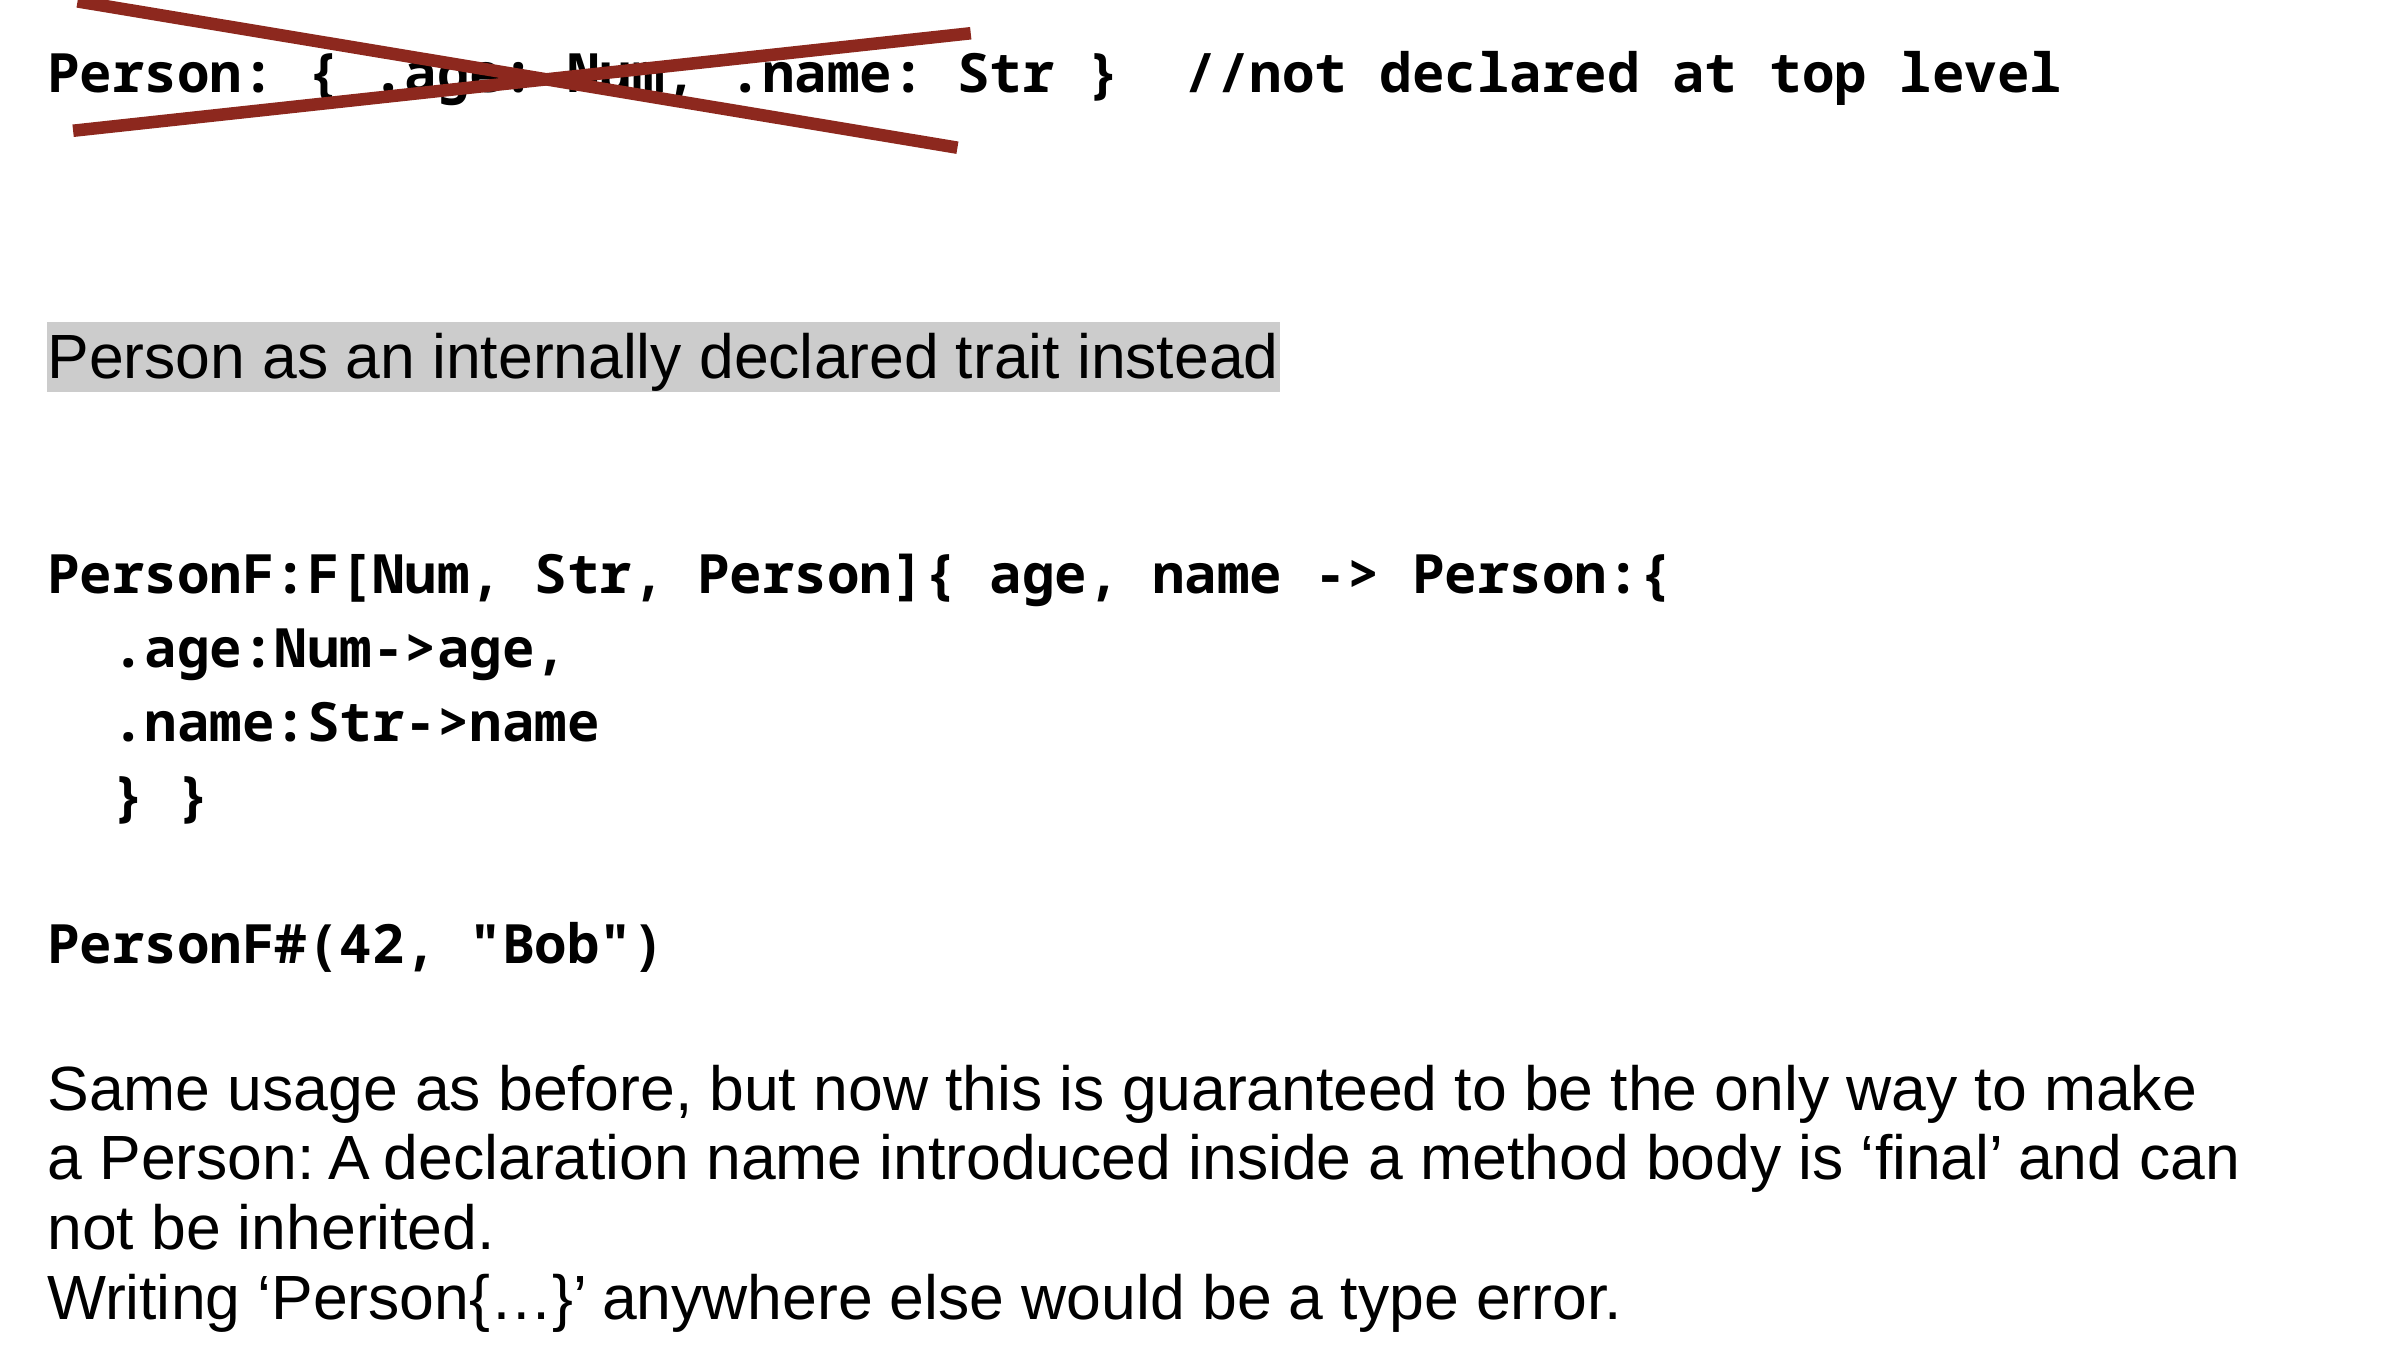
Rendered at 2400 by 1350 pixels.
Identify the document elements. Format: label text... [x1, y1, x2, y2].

text_box Person: { .age: Num, .name: Str } //not declared at top level Person as an internally declared trait instead PersonF:F[Num, Str, Person]{ age, name -> Person:{ .age:Num->age, .name:Str->name } } PersonF#(42, "Bob") Same usage as before, but now this is guaranteed to be the only way to make a Person: A declaration name introduced inside a method body is ‘final’ and can not be inherited. Writing ‘Person{…}’ anywhere else would be a type error. [32, 27, 2358, 1350]
text_box Person: { .age: Num, .name: Str } //not declared at top level Person as an internally declared trait instead PersonF:F[Num, Str, Person]{ age, name -> Person:{ .age:Num->age, .name:Str->name } } PersonF#(42, "Bob") Same usage as before, but now this is guaranteed to be the only way to make a Person: A declaration name introduced inside a method body is ‘final’ and can not be inherited. Writing ‘Person{…}’ anywhere else would be a type error. [276, 27, 961, 72]
